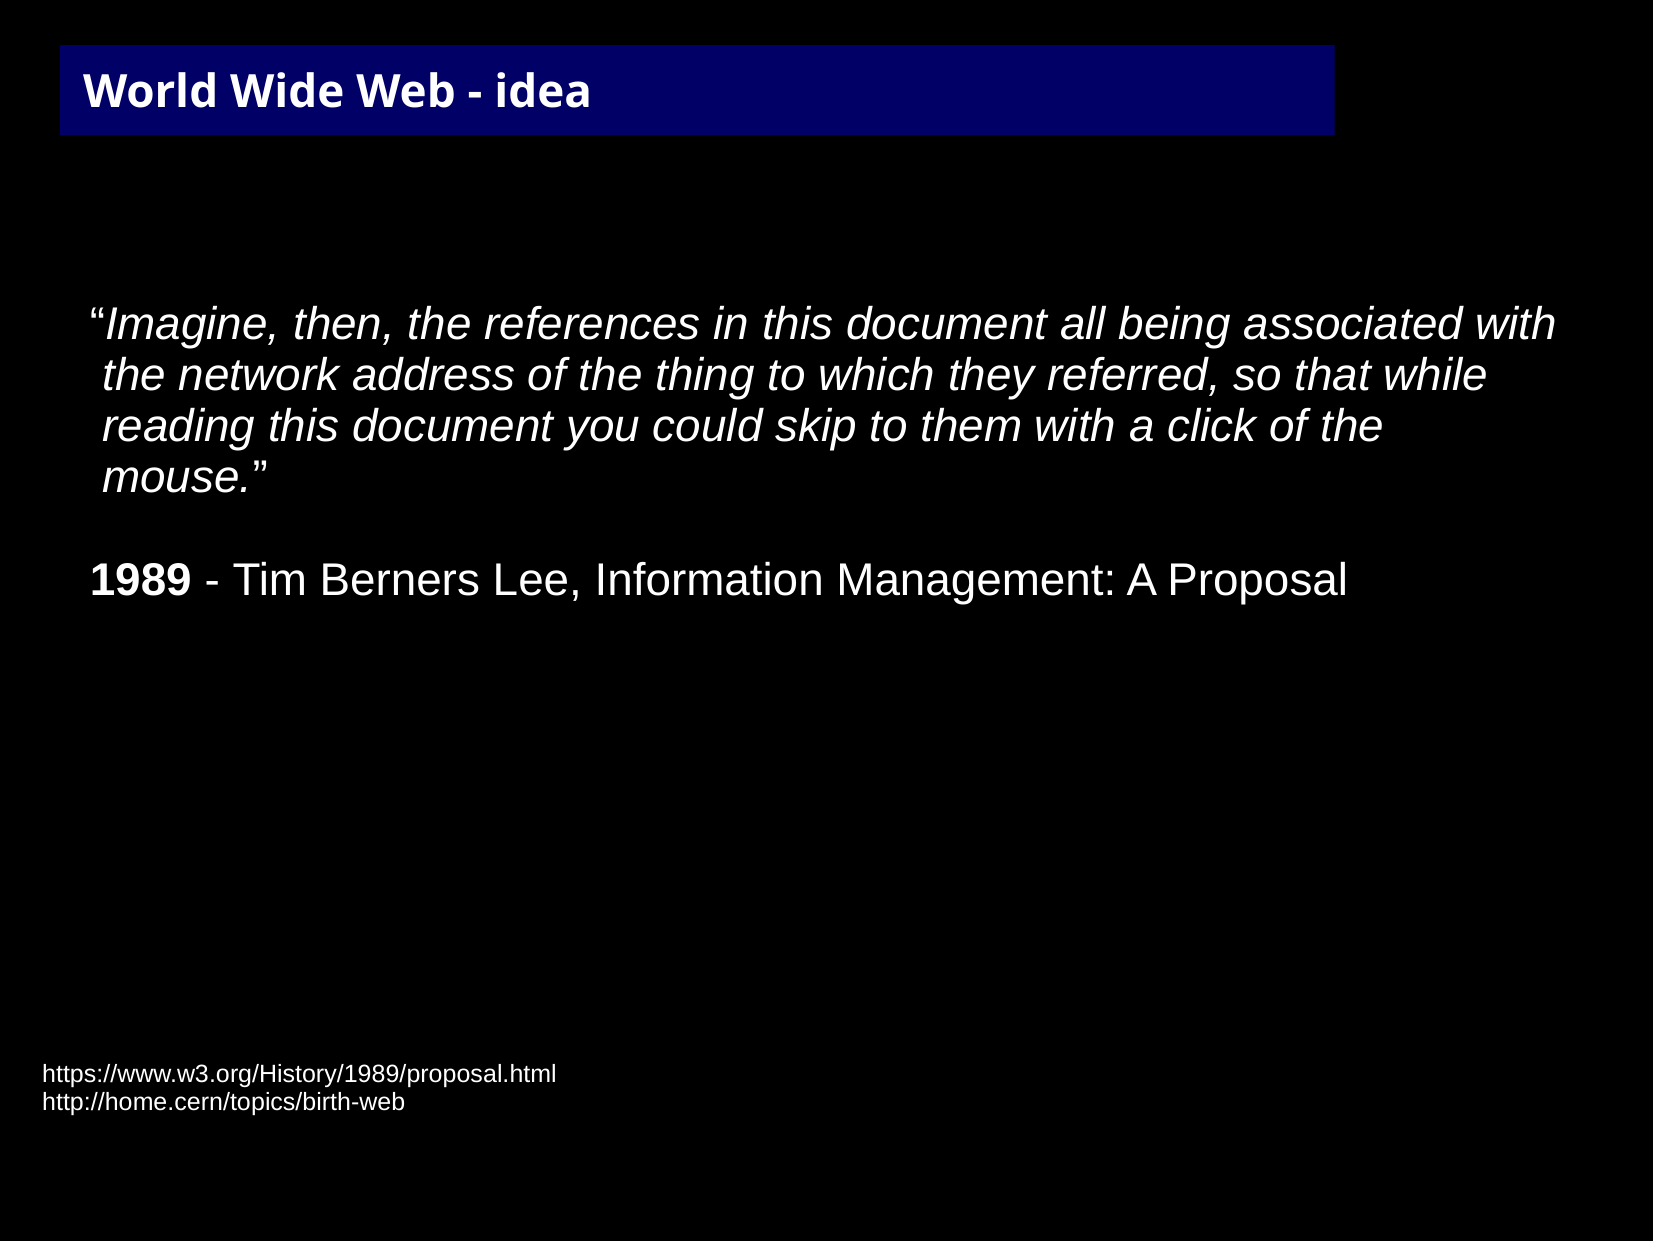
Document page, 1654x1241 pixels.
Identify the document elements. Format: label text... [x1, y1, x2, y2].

list World Wide Web - idea [59, 45, 1335, 136]
text_box https://www.w3.org/History/1989/proposal.html http://home.cern/topics/birth-web [27, 1052, 1603, 1152]
text_box “Imagine, then, the references in this document all being associated with the network address of the thing to which they referred, so that while reading this document you could skip to them with a click of the mouse.” 1989 - Tim Berners Lee, Information Management: A Proposal [75, 290, 1575, 613]
